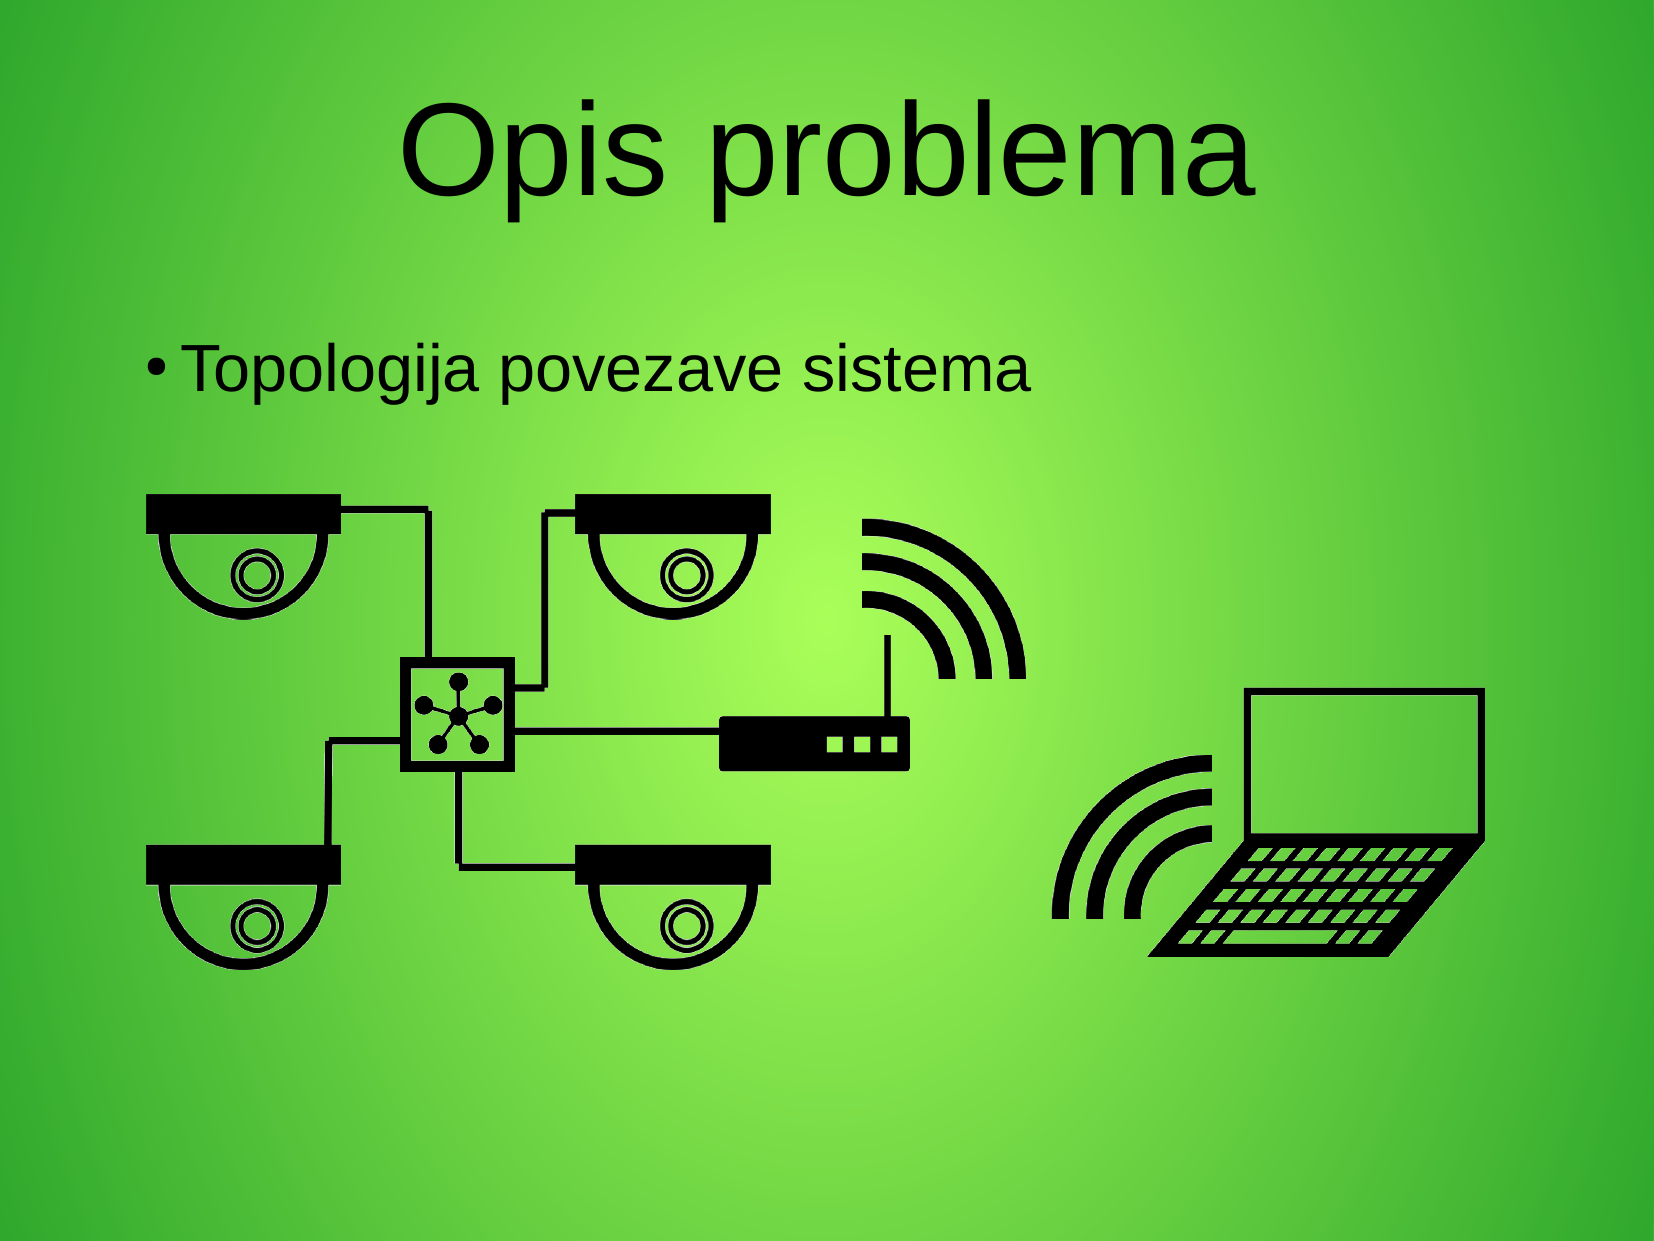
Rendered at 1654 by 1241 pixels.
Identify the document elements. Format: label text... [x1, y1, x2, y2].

picture [93, 438, 1536, 1016]
title Opis problema [82, 47, 1571, 252]
text_box Topologija povezave sistema [129, 323, 1051, 414]
